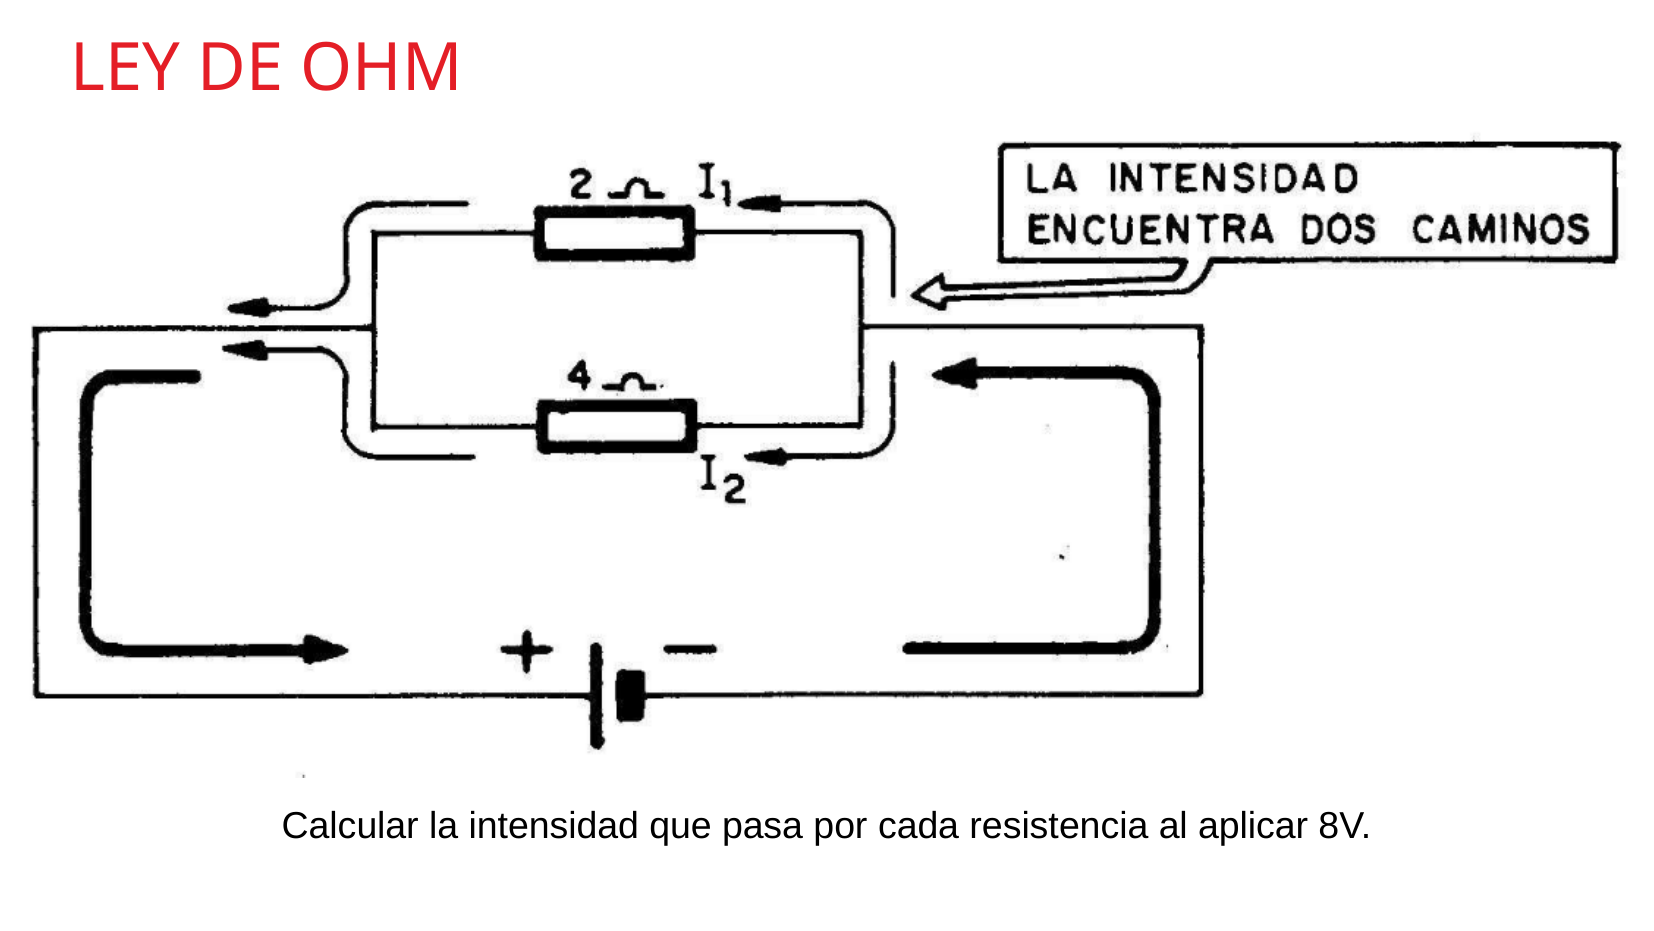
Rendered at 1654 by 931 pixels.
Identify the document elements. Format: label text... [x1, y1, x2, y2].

title LEY DE OHM [70, 11, 1347, 118]
picture [14, 111, 1639, 778]
text_box Calcular la intensidad que pasa por cada resistencia al aplicar 8V. [266, 797, 1387, 855]
